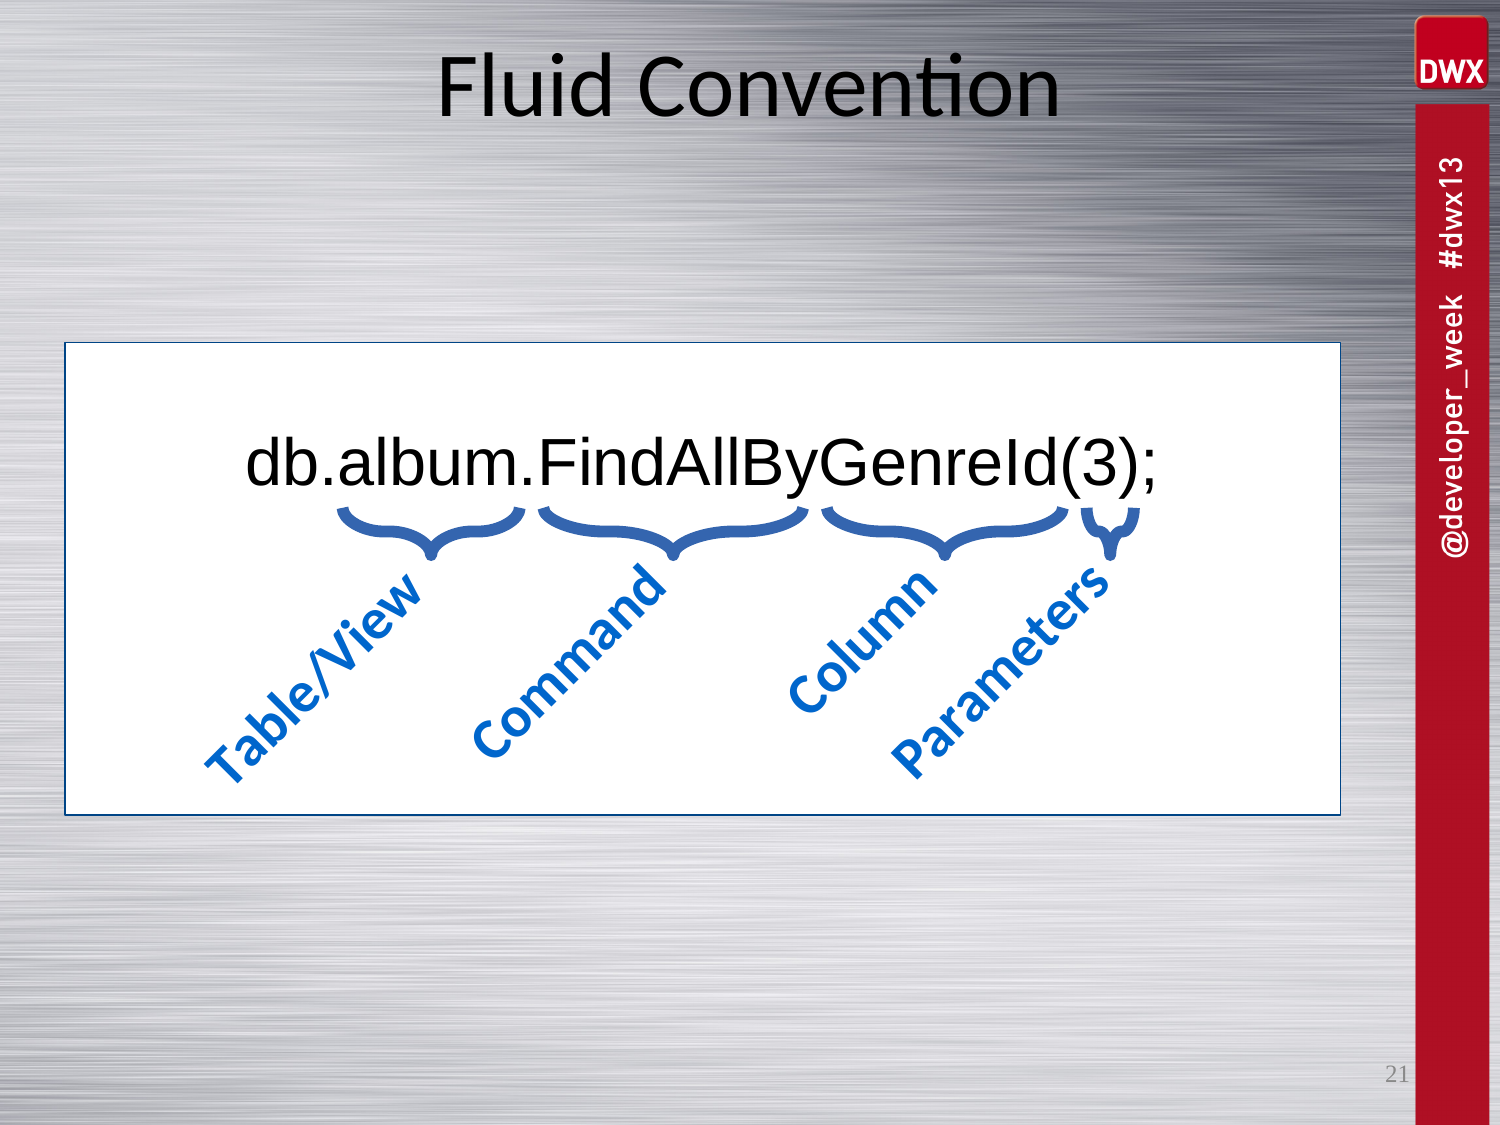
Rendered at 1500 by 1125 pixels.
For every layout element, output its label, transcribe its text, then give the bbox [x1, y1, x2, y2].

text_box db.album.FindAllByGenreId(3); [64, 342, 1341, 815]
text_box Table/View [173, 504, 485, 815]
picture [0, 0, 1500, 1125]
title Fluid Convention [75, 0, 1426, 174]
text_box Column [752, 433, 1063, 745]
text_box Command [437, 478, 748, 789]
text_box Parameters [858, 496, 1170, 807]
